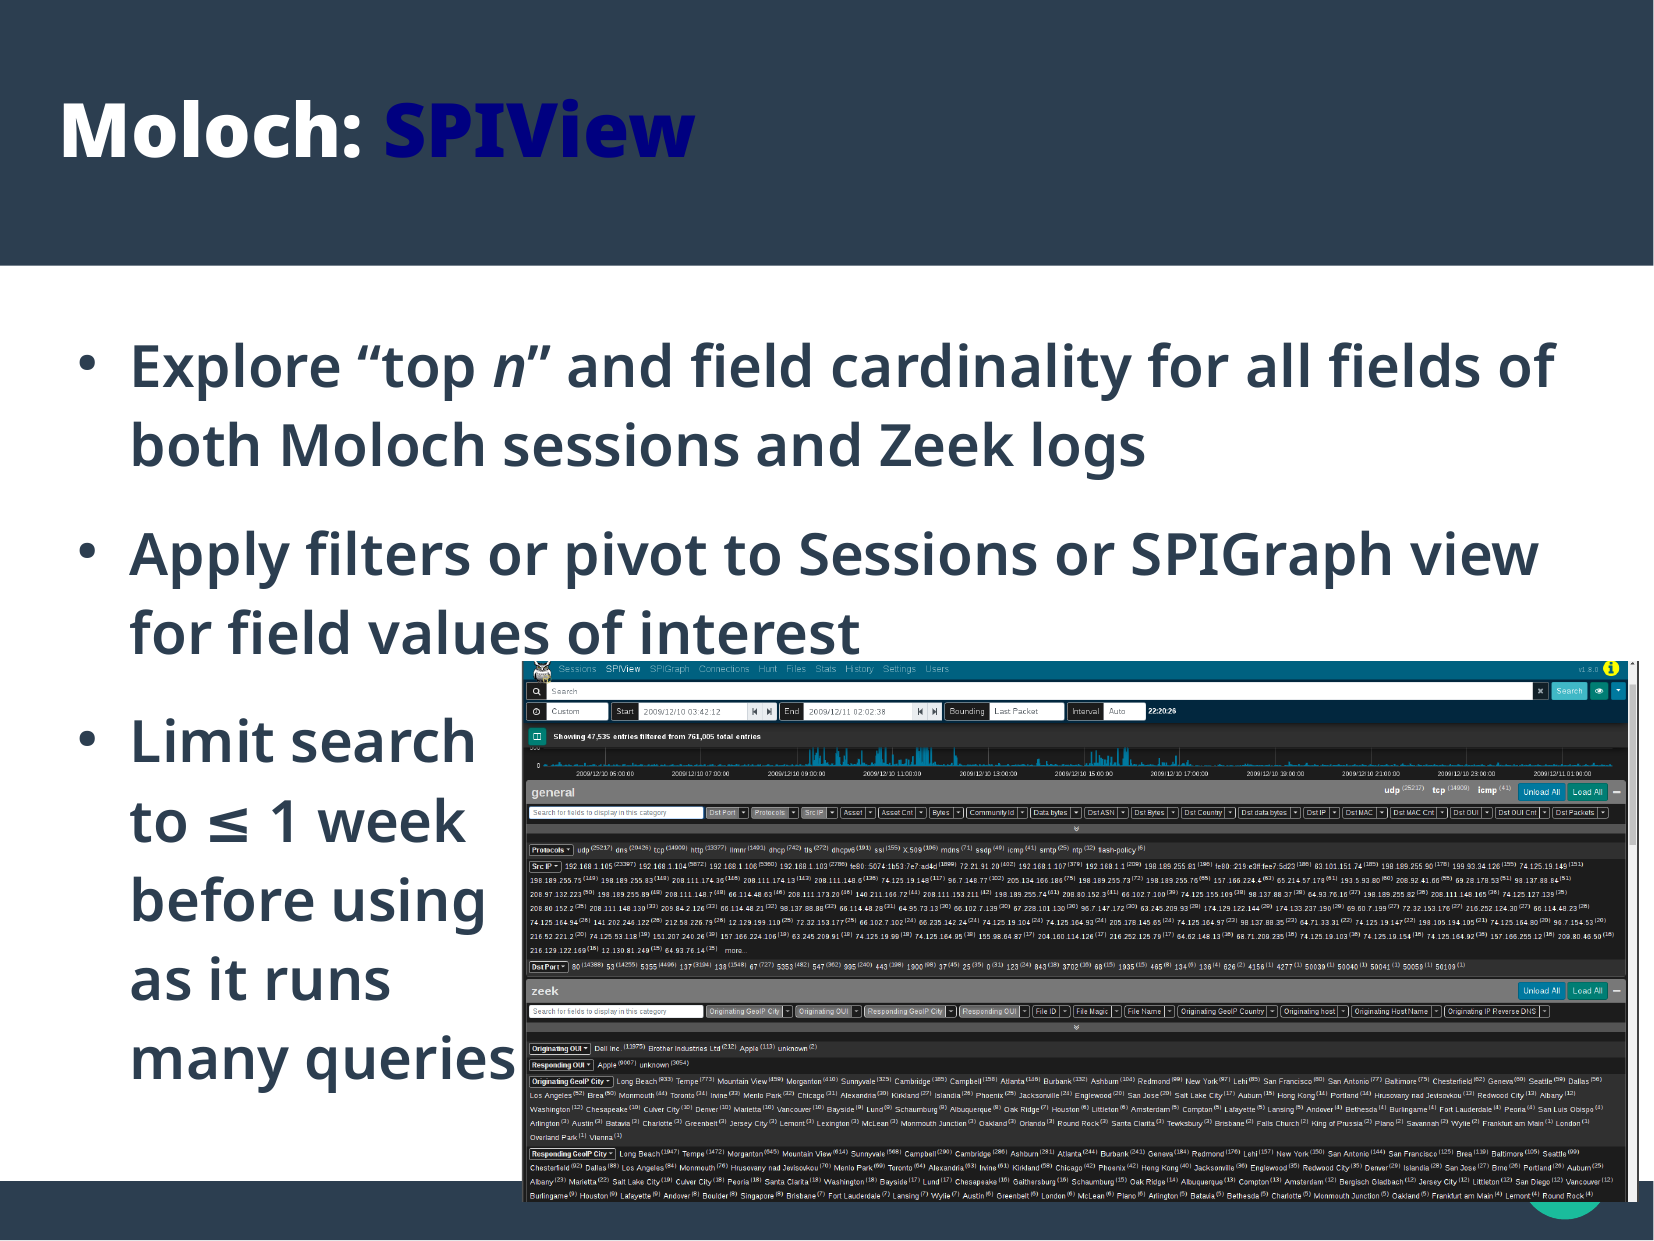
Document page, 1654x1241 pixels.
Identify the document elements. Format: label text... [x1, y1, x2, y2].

title Moloch: SPIView [59, 49, 1595, 207]
list Explore “top n” and field cardinality for all fields of both Moloch sessions and Zeek logs Apply filters or pivot to Sessions or SPIGraph view for field values of interest Limit search to ≤ 1 week before using as it runs many queries [59, 324, 1595, 1152]
picture [1604, 661, 1619, 675]
picture [521, 661, 1639, 1202]
